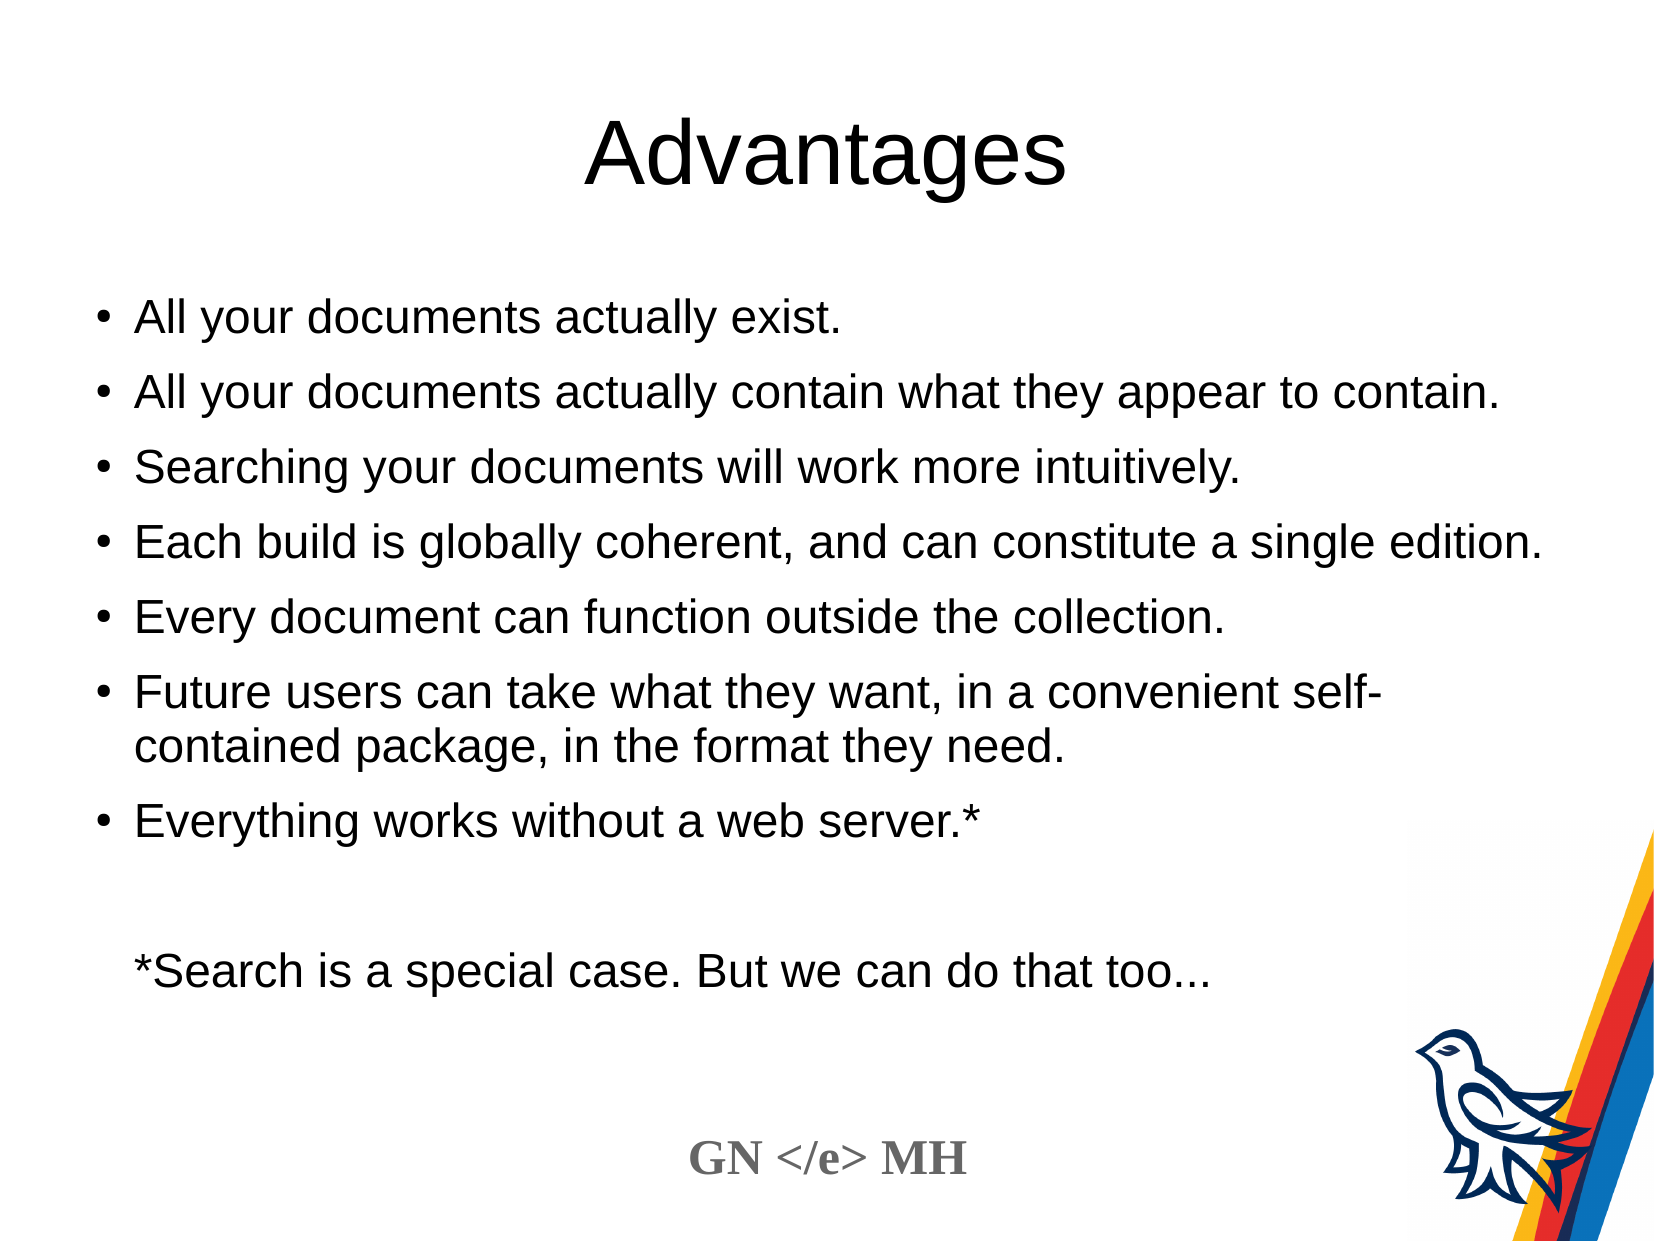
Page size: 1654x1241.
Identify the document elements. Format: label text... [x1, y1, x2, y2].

list All your documents actually exist. All your documents actually contain what they appear to contain. Searching your documents will work more intuitively. Each build is globally coherent, and can constitute a single edition. Every document can function outside the collection. Future users can take what they want, in a convenient self-contained package, in the format they need. Everything works without a web server.* *Search is a special case. But we can do that too... [82, 290, 1571, 1010]
picture [1407, 820, 1654, 1241]
title Advantages [82, 49, 1571, 257]
